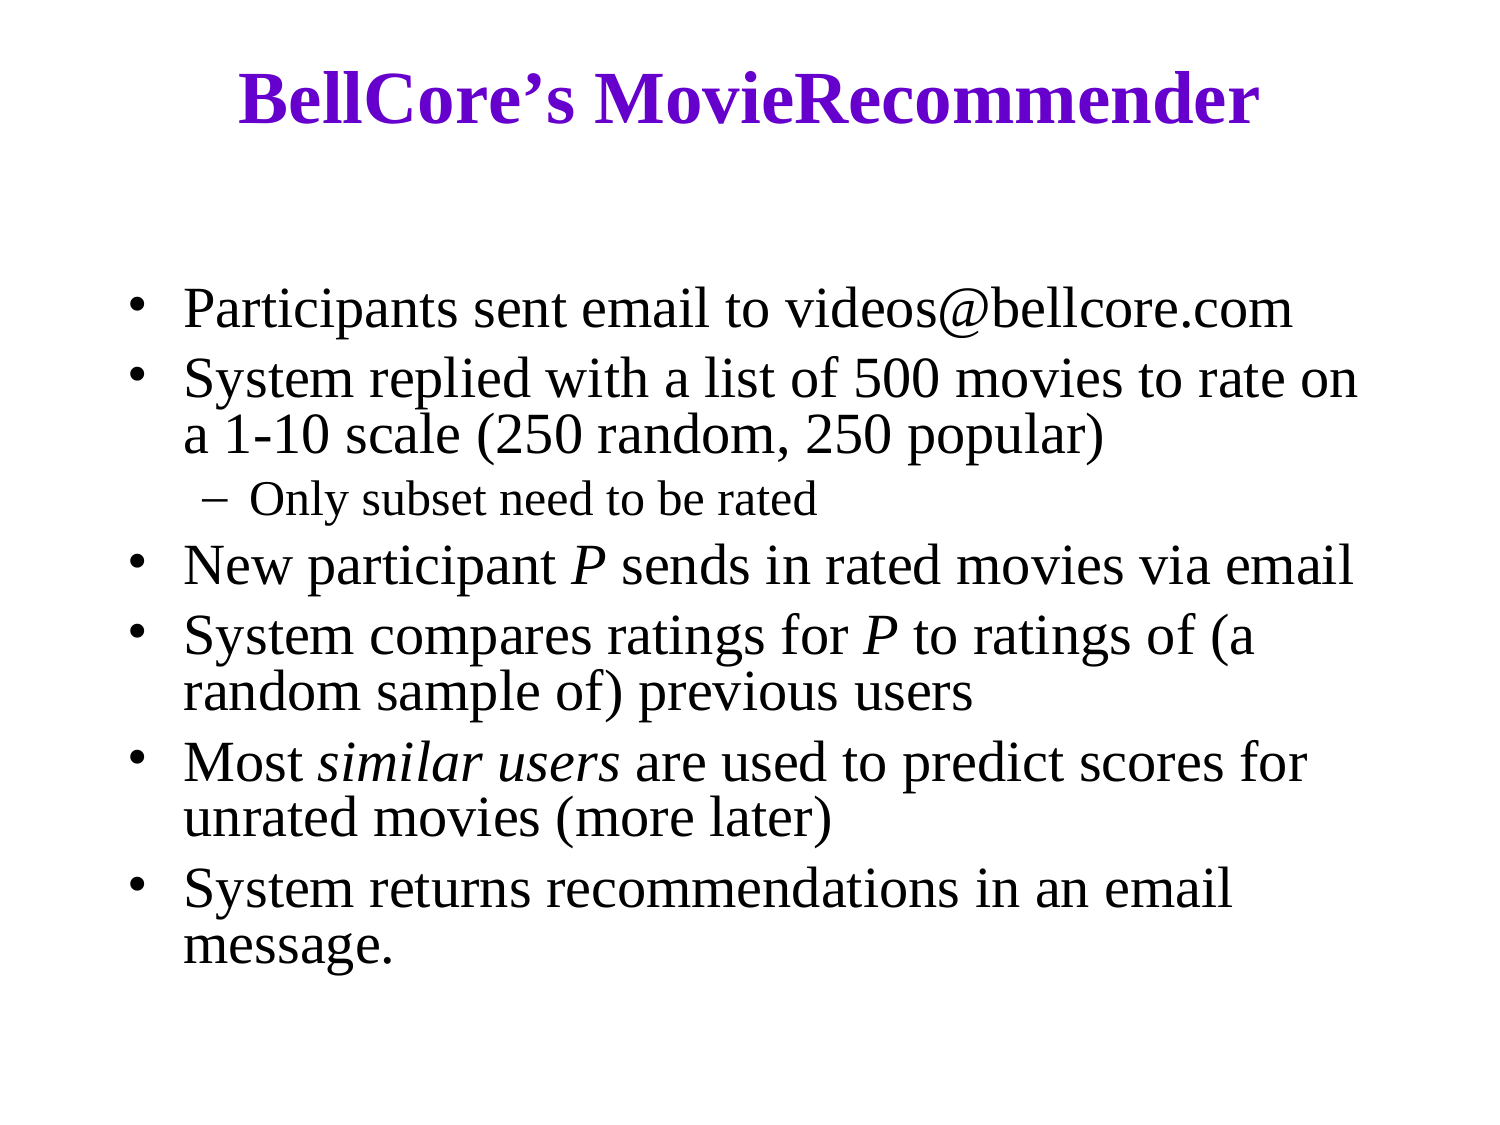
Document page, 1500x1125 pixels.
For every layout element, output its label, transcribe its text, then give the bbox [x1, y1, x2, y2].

list Participants sent email to videos@bellcore.com System replied with a list of 500 movies to rate on a 1-10 scale (250 random, 250 popular) Only subset need to be rated New participant P sends in rated movies via email System compares ratings for P to ratings of (a random sample of) previous users Most similar users are used to predict scores for unrated movies (more later) System returns recommendations in an email message. [112, 275, 1388, 1000]
title BellCore’s MovieRecommender [112, 0, 1388, 188]
